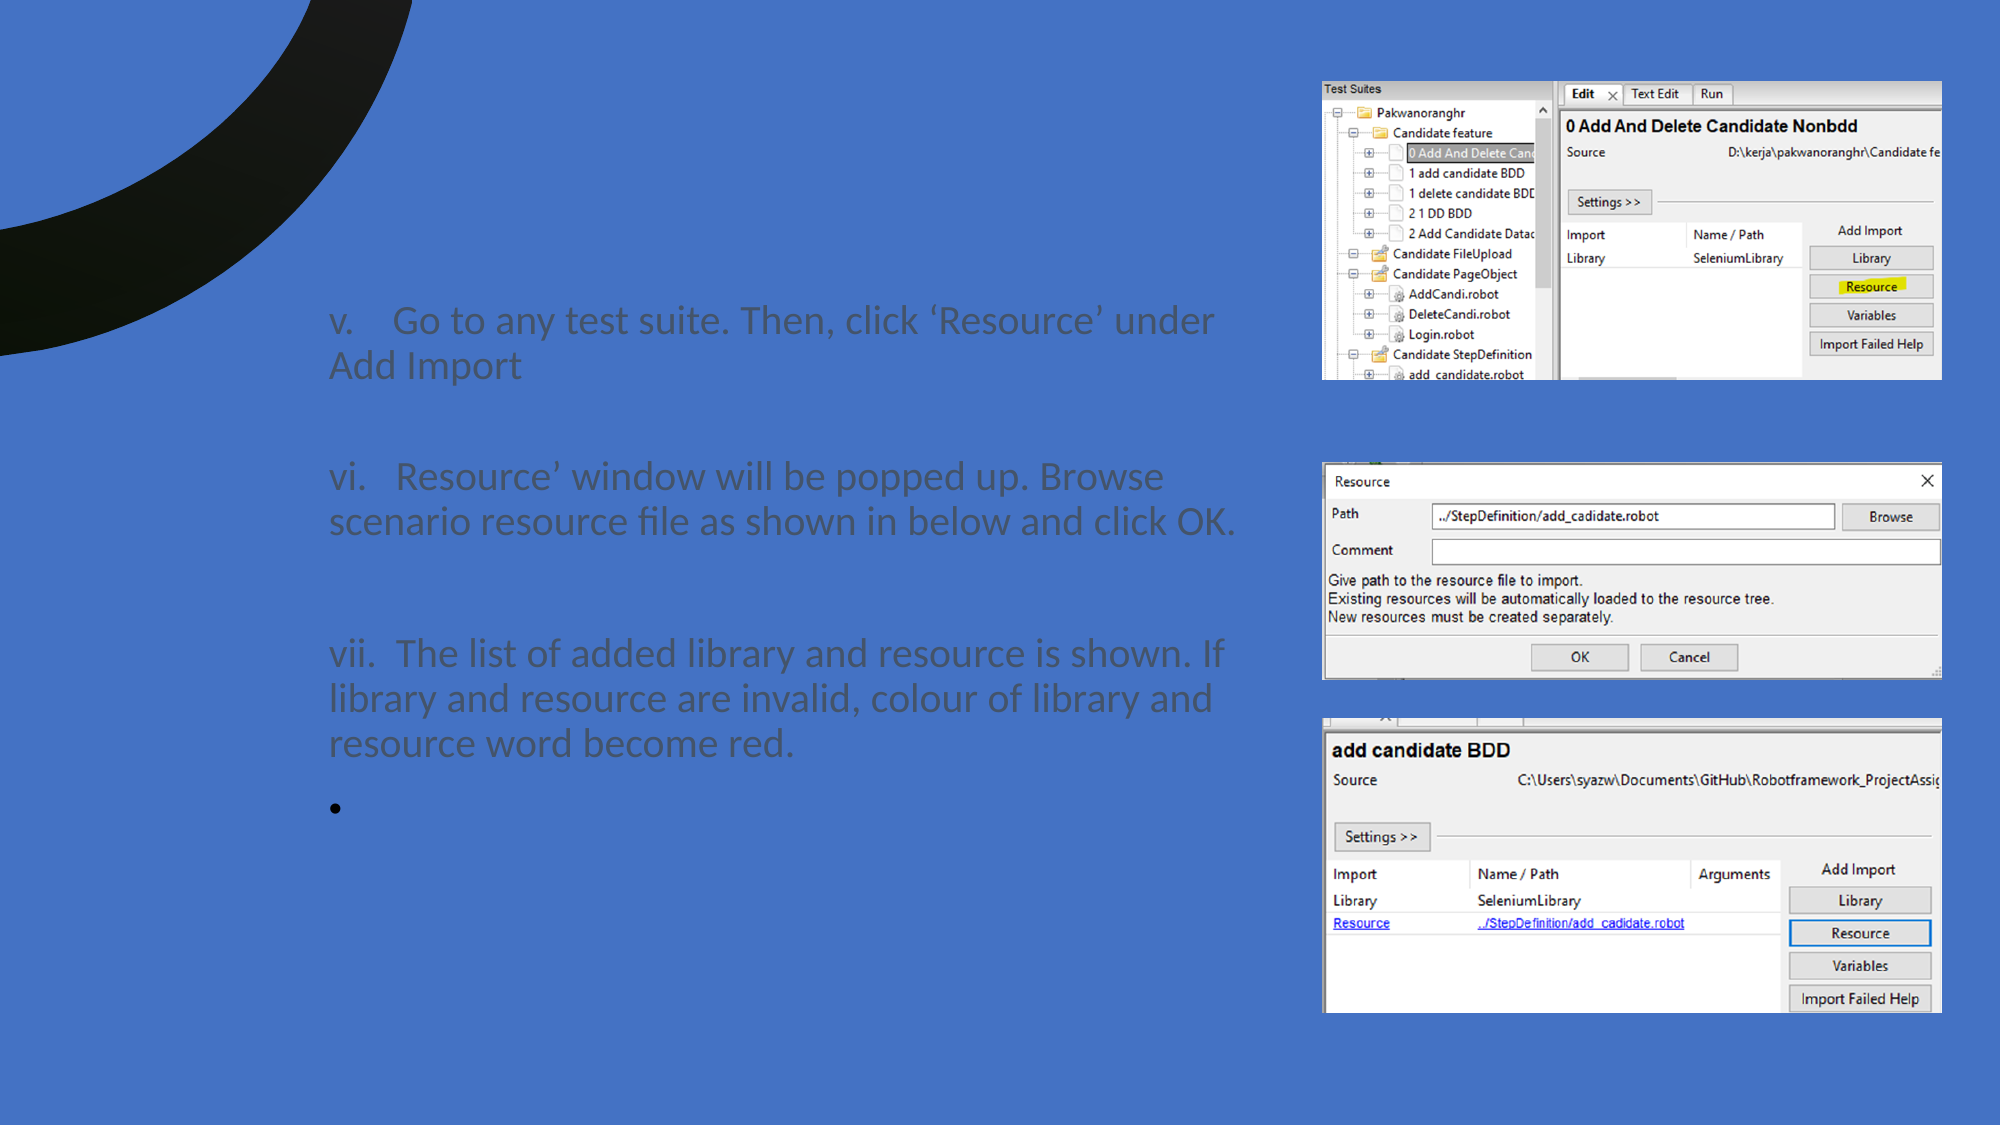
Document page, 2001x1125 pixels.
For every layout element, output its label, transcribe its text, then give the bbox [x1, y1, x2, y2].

picture [1322, 81, 1942, 380]
picture [1322, 718, 1942, 1013]
list v. Go to any test suite. Then, click ‘Resource’ under Add Import vi. Resource’ window will be popped up. Browse scenario resource file as shown in below and click OK. vii. The list of added library and resource is shown. If library and resource are invalid, colour of library and resource word become red. [313, 208, 1266, 920]
text_box [0, 0, 2000, 1125]
picture [1322, 462, 1942, 680]
